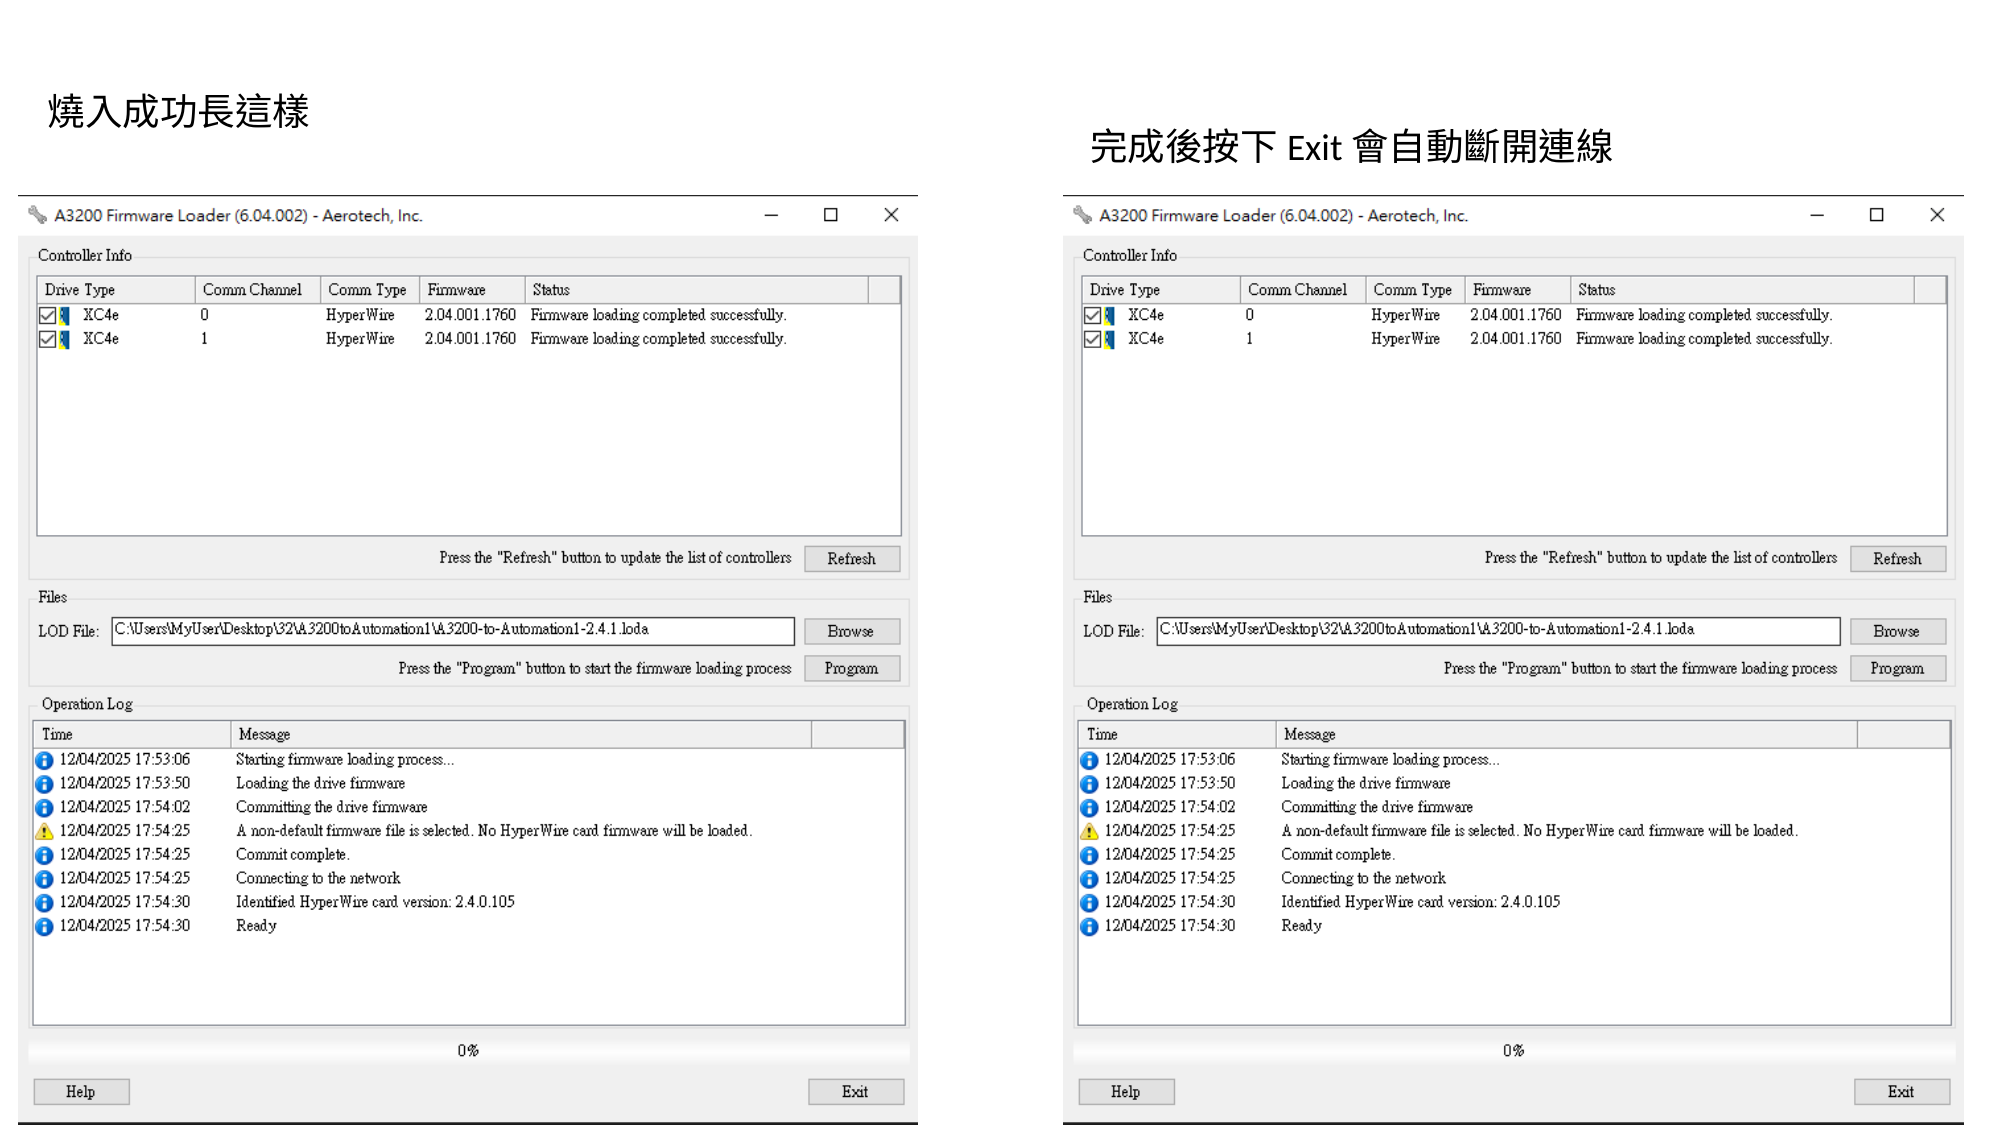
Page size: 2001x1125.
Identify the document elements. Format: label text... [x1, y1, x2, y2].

text_box 燒入成功長這樣 [32, 80, 1033, 141]
text_box 完成後按下Exit會自動斷開連線 [1075, 115, 2000, 176]
picture [18, 195, 918, 1125]
picture [1063, 195, 1964, 1125]
